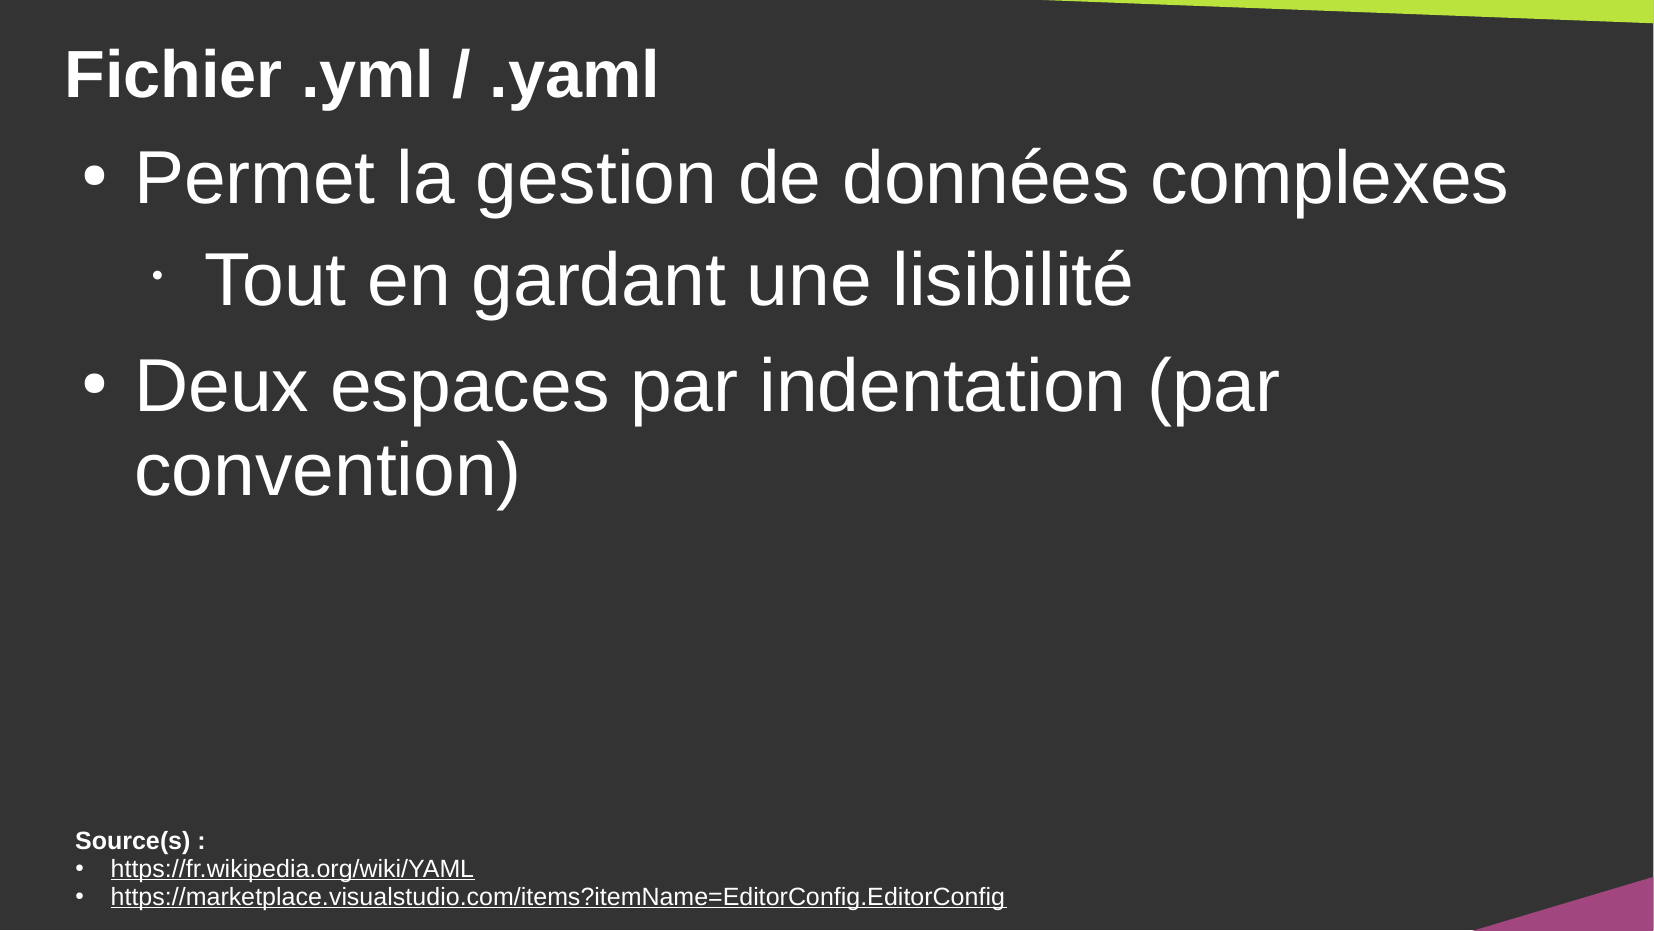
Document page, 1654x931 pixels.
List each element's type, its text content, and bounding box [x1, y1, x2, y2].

text_box Source(s) : https://fr.wikipedia.org/wiki/YAML https://marketplace.visualstudio.com/items?itemName=EditorConfig.EditorConfig [60, 809, 1546, 919]
text_box [1471, 876, 1654, 931]
text_box [1042, 0, 1654, 24]
title Fichier .yml / .yaml [64, 37, 1105, 119]
list Permet la gestion de données complexes Tout en gardant une lisibilité Deux espaces par indentation (par convention) [63, 135, 1542, 792]
